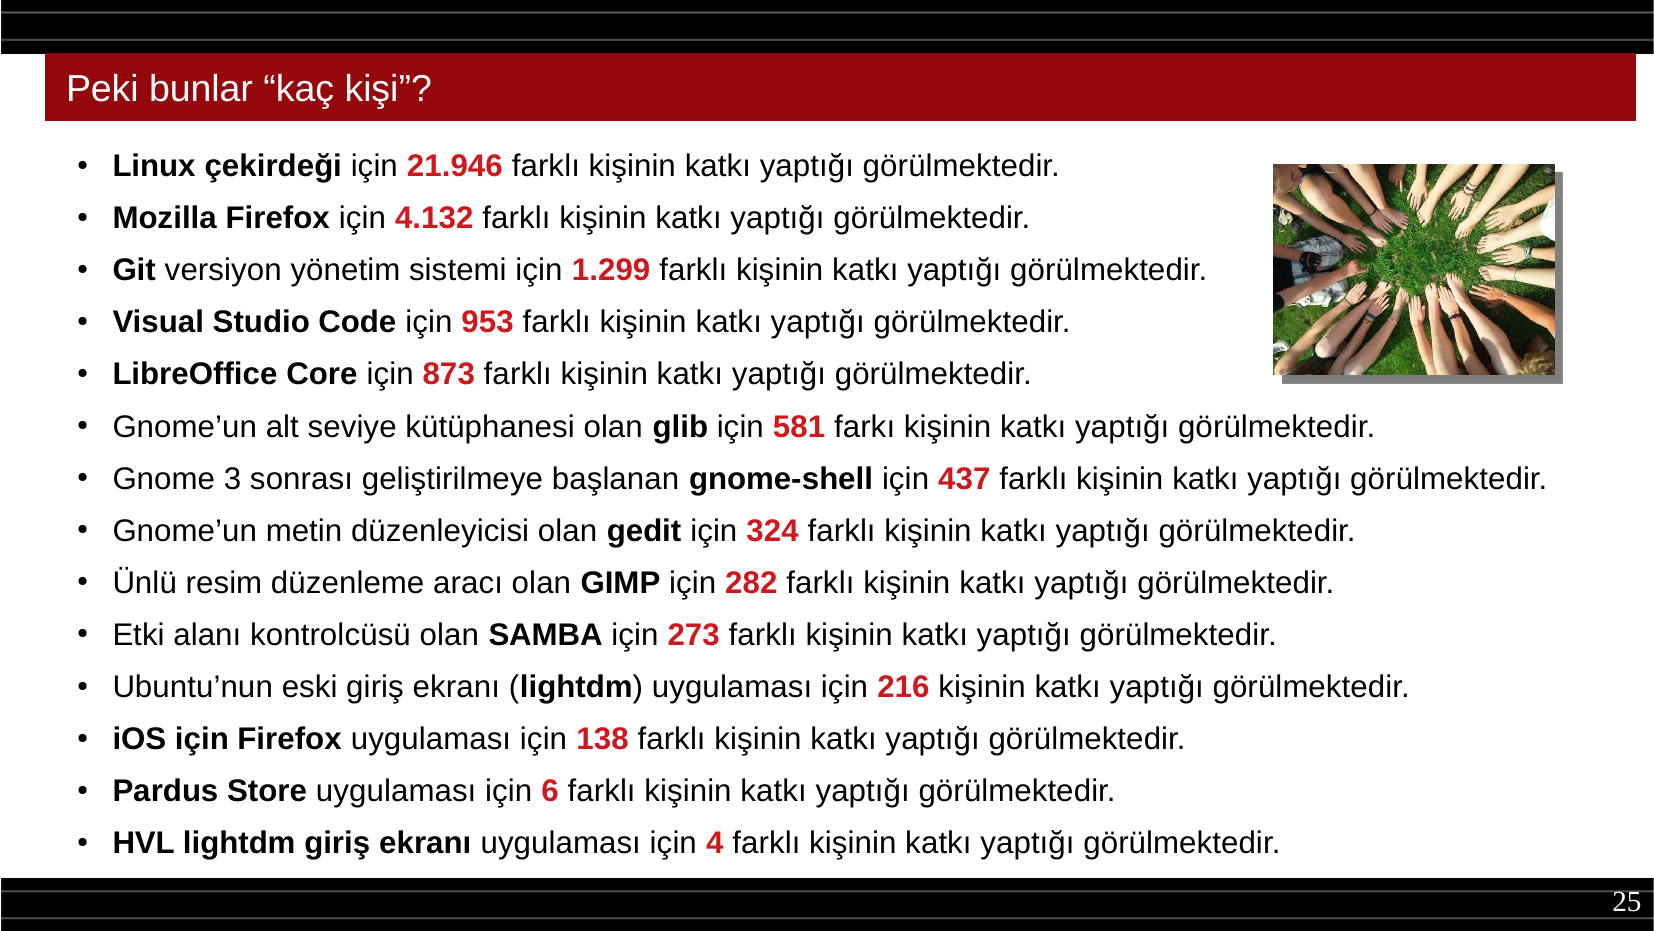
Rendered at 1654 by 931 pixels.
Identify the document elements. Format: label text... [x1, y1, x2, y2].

picture [1, 878, 1654, 931]
text_box Peki bunlar “kaç kişi”? [51, 60, 1312, 117]
picture [1273, 164, 1555, 375]
picture [1, 0, 1654, 54]
text_box Linux çekirdeği için 21.946 farklı kişinin katkı yaptığı görülmektedir. Mozilla Firefox için 4.132 farklı kişinin katkı yaptığı görülmektedir. Git versiyon yönetim sistemi için 1.299 farklı kişinin katkı yaptığı görülmektedir. Visual Studio Code için 953 farklı kişinin katkı yaptığı görülmektedir. LibreOffice Core için 873 farklı kişinin katkı yaptığı görülmektedir. Gnome’un alt seviye kütüphanesi olan glib için 581 farkı kişinin katkı yaptığı görülmektedir. Gnome 3 sonrası geliştirilmeye başlanan gnome-shell için 437 farklı kişinin katkı yaptığı görülmektedir. Gnome’un metin düzenleyicisi olan gedit için 324 farklı kişinin katkı yaptığı görülmektedir. Ünlü resim düzenleme aracı olan GIMP için 282 farklı kişinin katkı yaptığı görülmektedir. Etki alanı kontrolcüsü olan SAMBA için 273 farklı kişinin katkı yaptığı görülmektedir. Ubuntu’nun eski giriş ekranı (lightdm) uygulaması için 216 kişinin katkı yaptığı görülmektedir. iOS için Firefox uygulaması için 138 farklı kişinin katkı yaptığı görülmektedir. Pardus Store uygulaması için 6 farklı kişinin katkı yaptığı görülmektedir. HVL lightdm giriş ekranı uygulaması için 4 farklı kişinin katkı yaptığı görülmektedir. [62, 123, 1593, 868]
